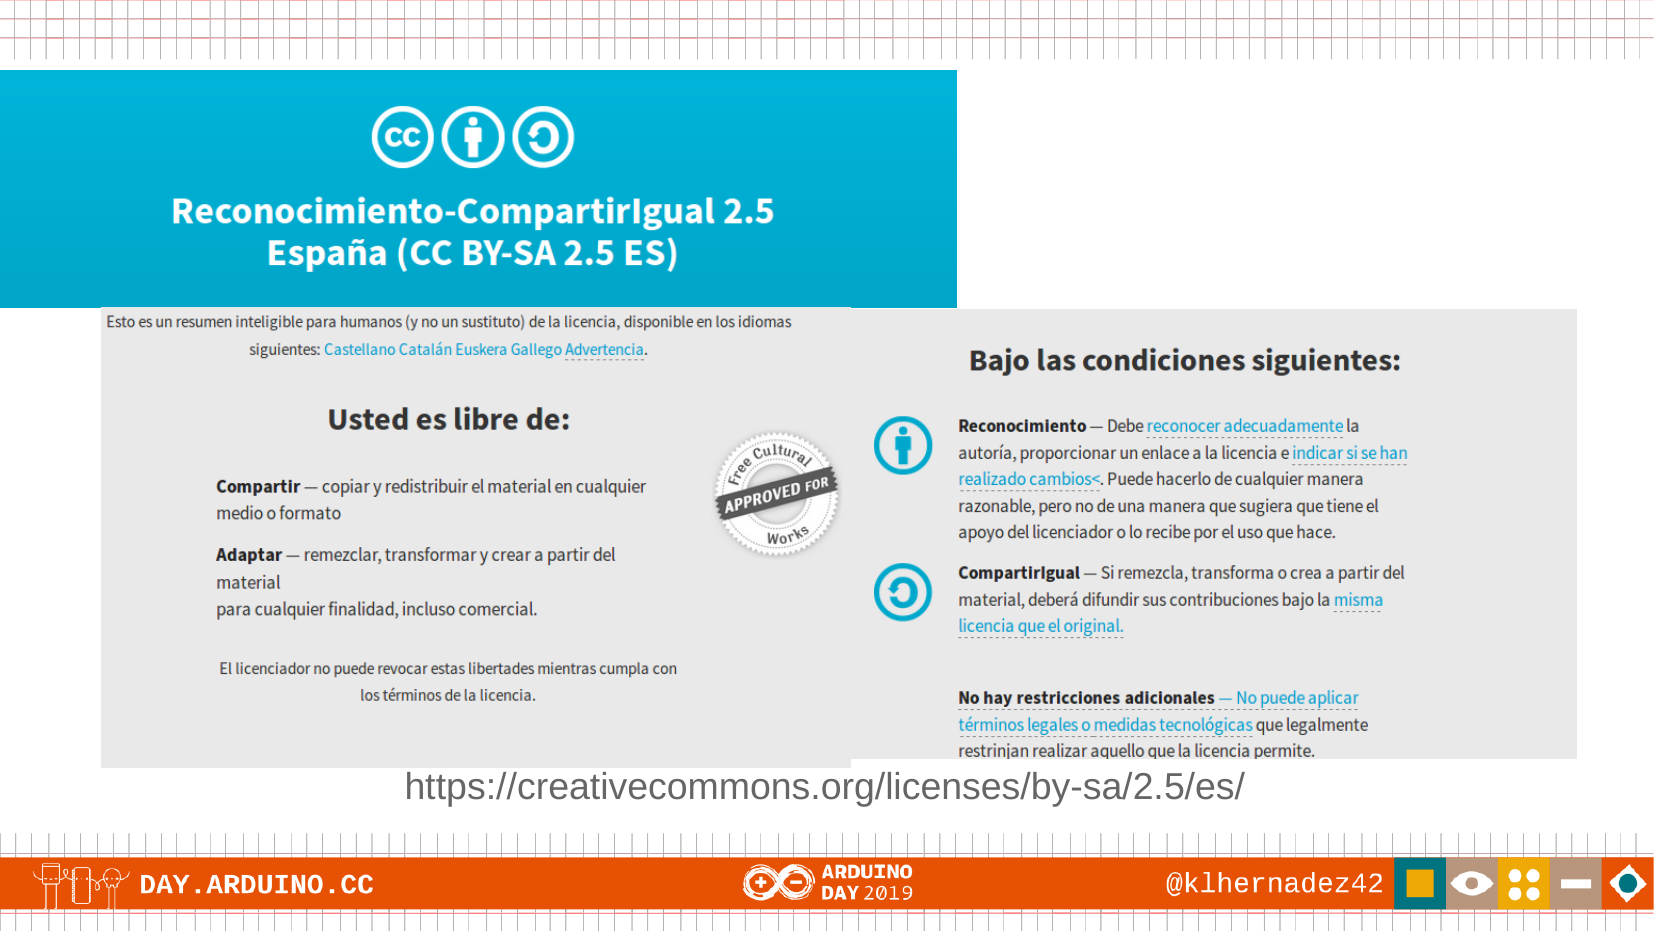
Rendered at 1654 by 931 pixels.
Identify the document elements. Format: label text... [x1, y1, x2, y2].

text_box https://creativecommons.org/licenses/by-sa/2.5/es/ [389, 759, 1261, 815]
picture [0, 0, 1654, 931]
